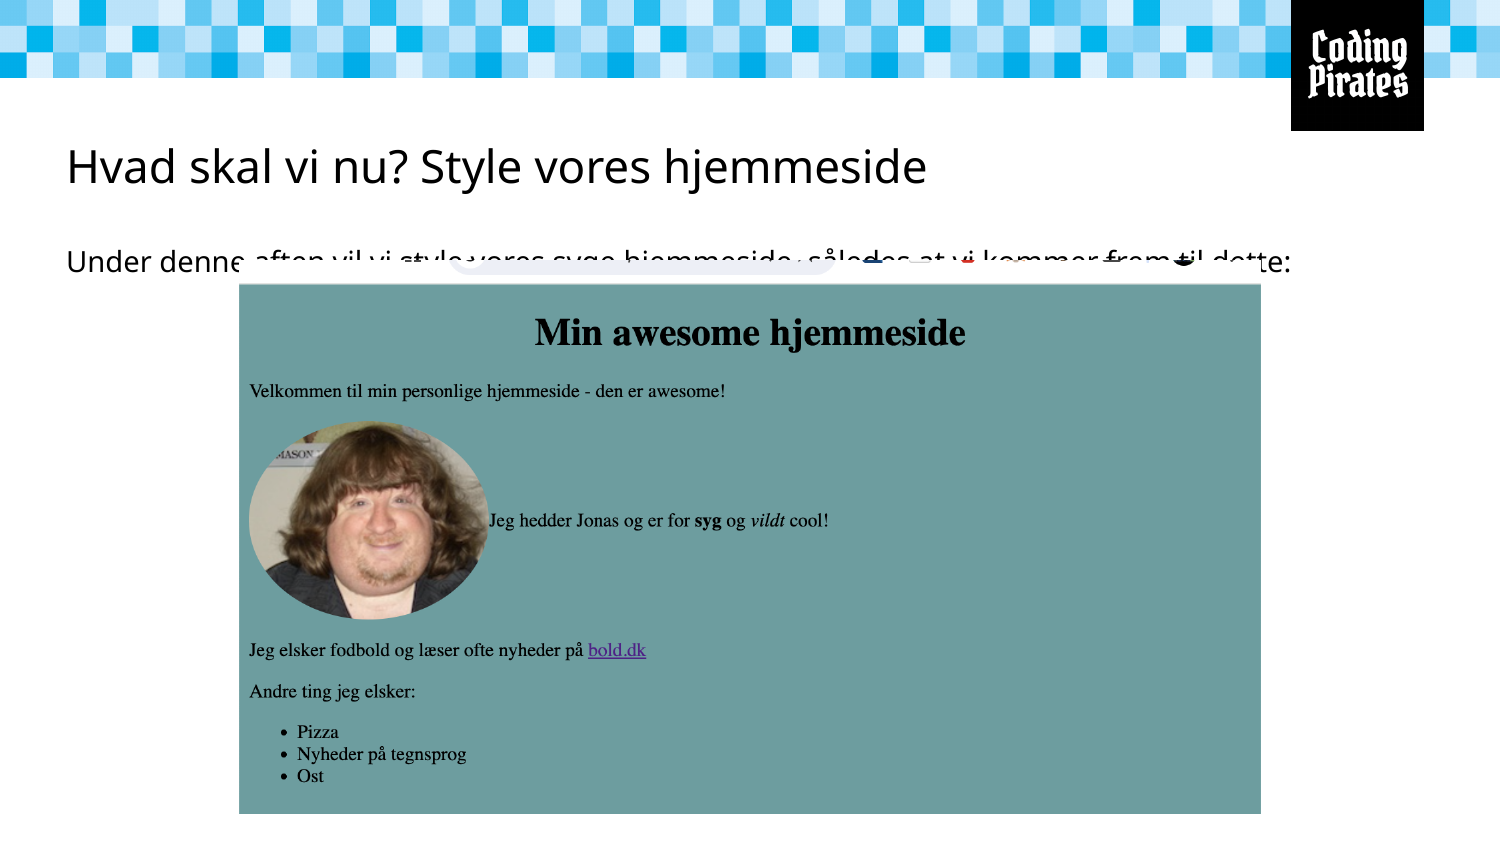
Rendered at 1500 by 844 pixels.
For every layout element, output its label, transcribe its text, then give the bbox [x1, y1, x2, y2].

picture [0, 0, 1056, 78]
picture [239, 260, 1261, 814]
title Hvad skal vi nu? Style vores hjemmeside [51, 123, 1223, 193]
picture [1291, 0, 1424, 131]
list Under denne aften vil vi style vores syge hjemmeside, således at vi kommer frem til dette: [51, 193, 1449, 279]
